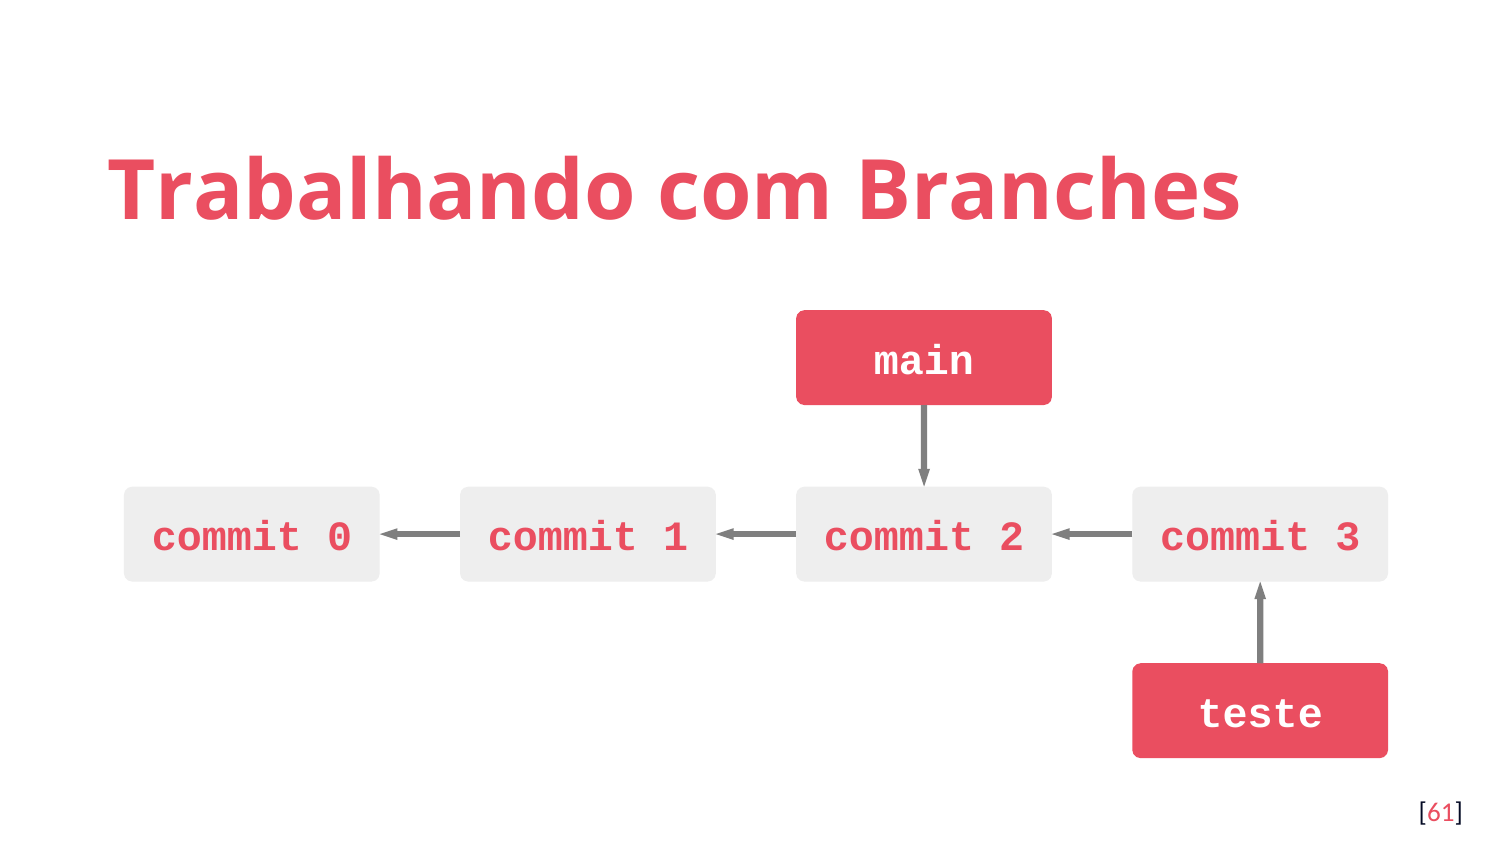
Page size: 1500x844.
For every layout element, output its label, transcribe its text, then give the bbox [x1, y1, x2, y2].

text_box commit 2 [796, 486, 1052, 582]
text_box main [796, 310, 1052, 406]
text_box teste [1132, 663, 1389, 759]
slide_number [61] [1403, 779, 1494, 844]
text_box Trabalhando com Branches [92, 106, 1322, 245]
text_box commit 0 [123, 486, 380, 582]
text_box commit 3 [1132, 486, 1389, 582]
text_box commit 1 [460, 486, 716, 582]
